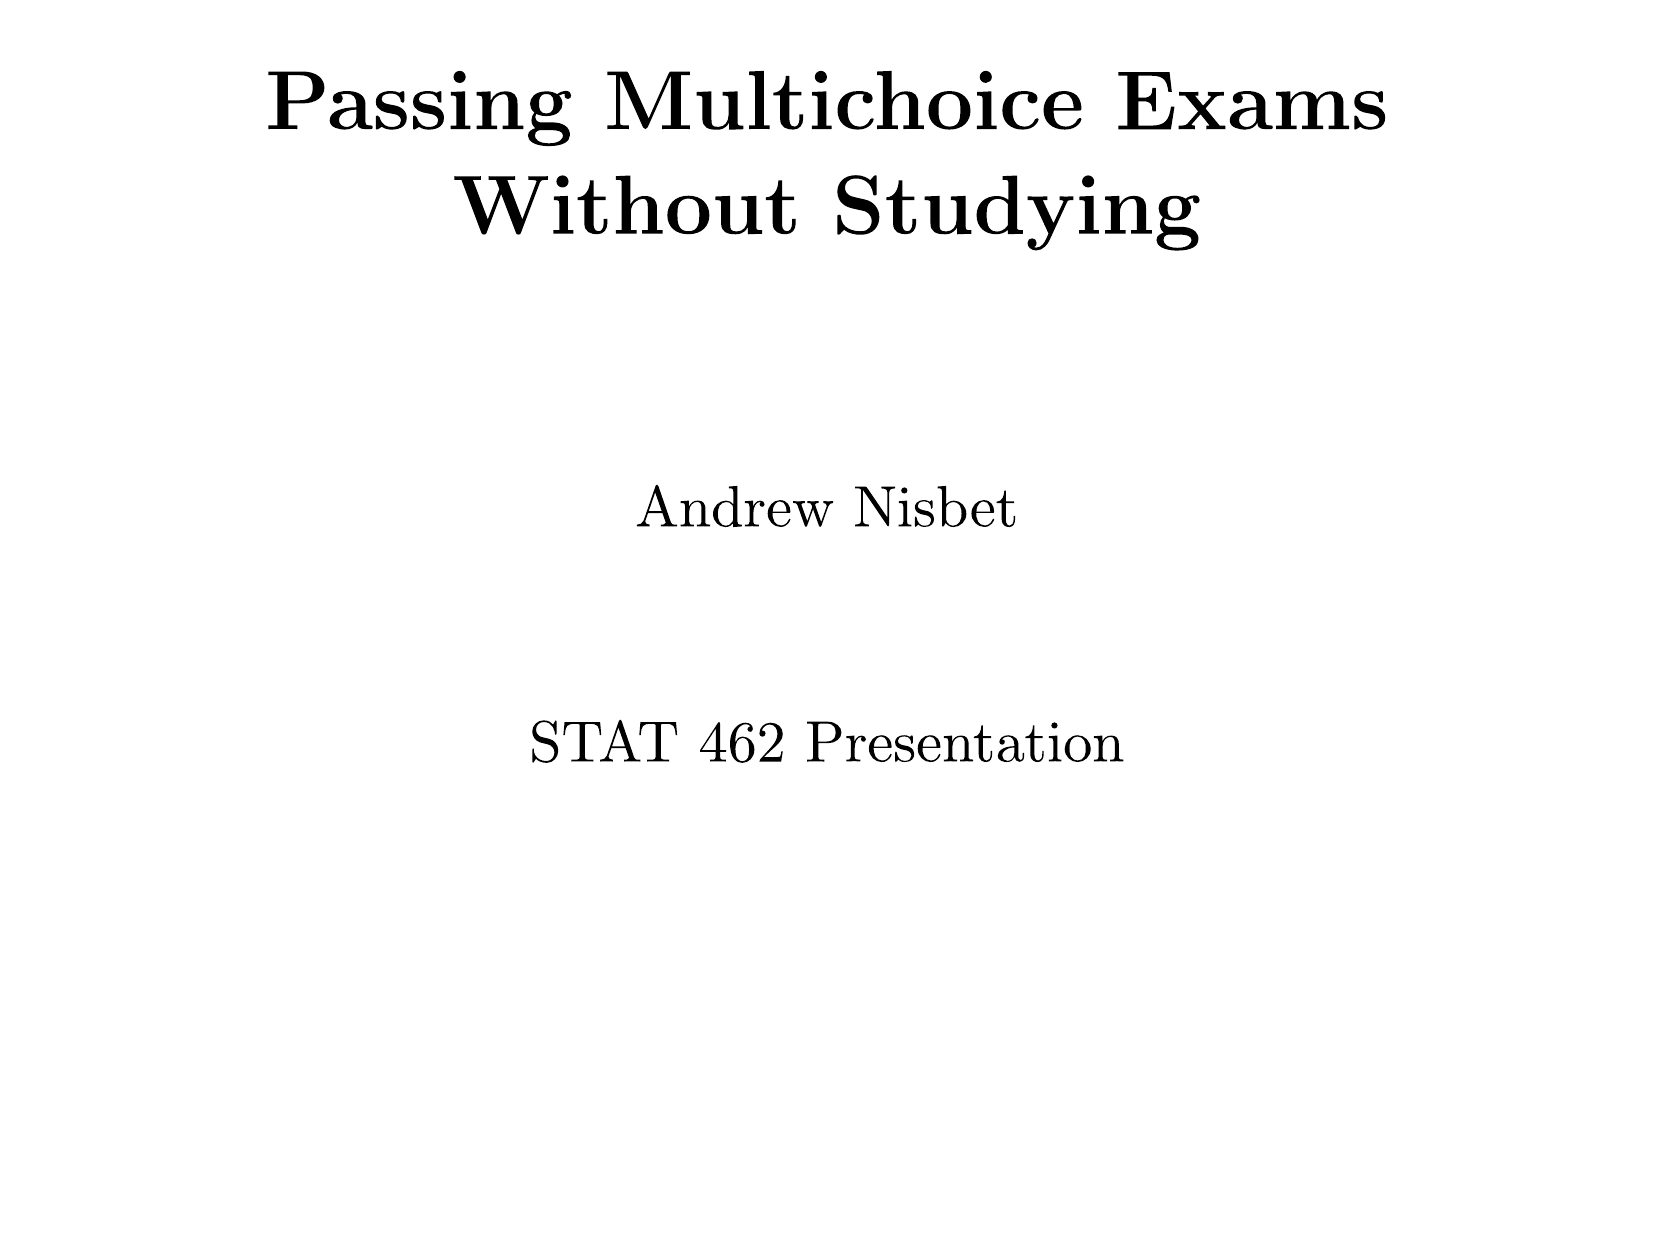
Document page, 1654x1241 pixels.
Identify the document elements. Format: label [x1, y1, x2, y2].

text_box [265, 70, 1389, 763]
